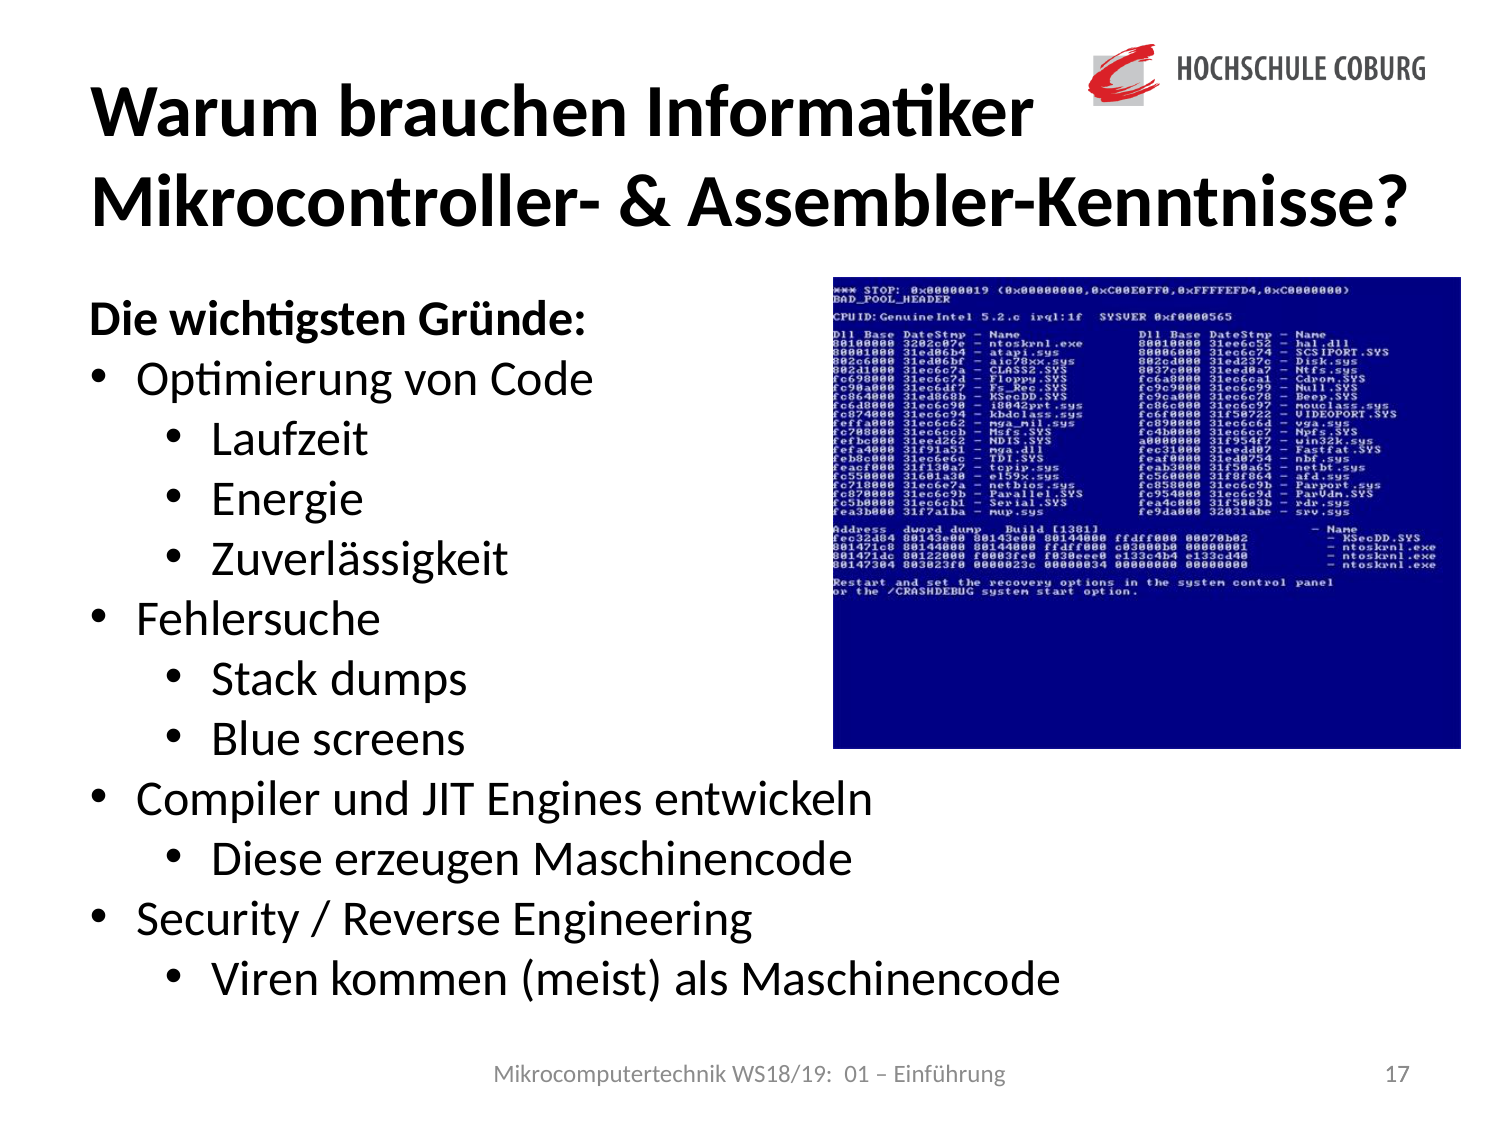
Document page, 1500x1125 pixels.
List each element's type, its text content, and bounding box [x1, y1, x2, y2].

text_box Die wichtigsten Gründe: Optimierung von Code Laufzeit Energie Zuverlässigkeit Fehlersuche Stack dumps Blue screens Compiler und JIT Engines entwickeln Diese erzeugen Maschinencode Security / Reverse Engineering Viren kommen (meist) als Maschinencode [75, 277, 1479, 1013]
slide_number <number> [1074, 1042, 1425, 1103]
title Warum brauchen Informatiker Mikrocontroller- & Assembler-Kenntnisse? [75, 45, 1461, 259]
picture [833, 277, 1461, 749]
picture [1088, 44, 1425, 106]
